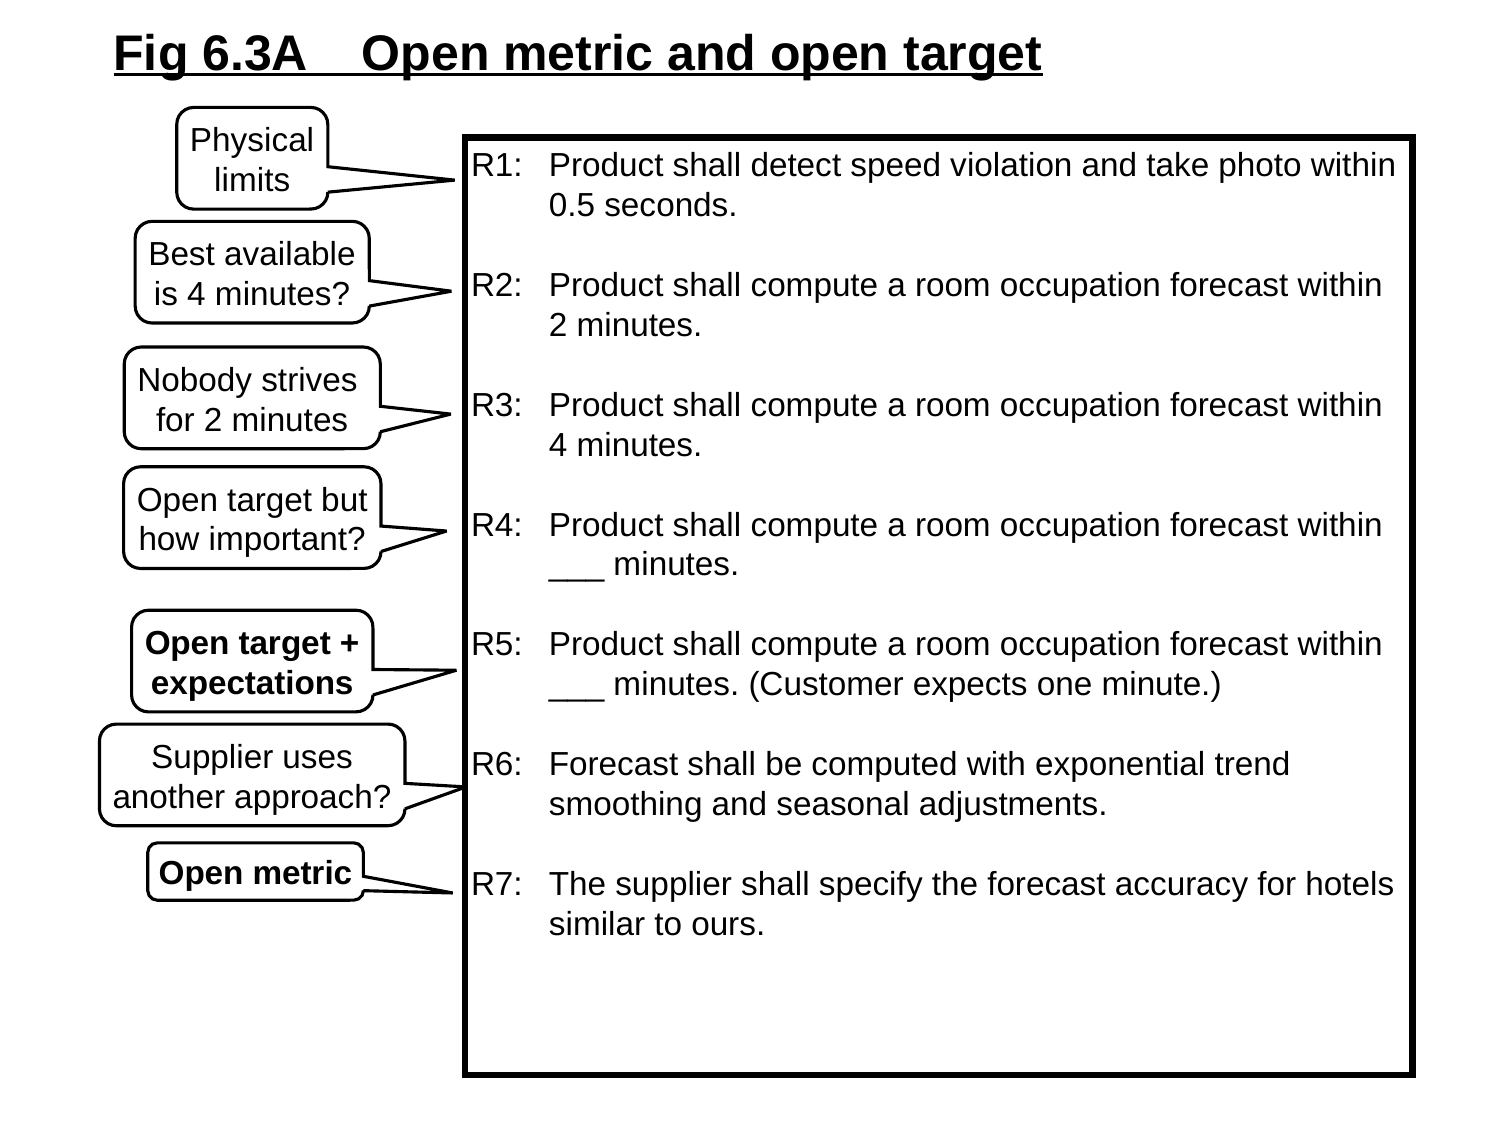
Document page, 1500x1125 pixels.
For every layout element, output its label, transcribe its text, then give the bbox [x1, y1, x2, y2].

text_box Open target + expectations [131, 610, 457, 712]
text_box R1: Product shall detect speed violation and take photo within 0.5 seconds. R2: Product shall compute a room occupation forecast within 2 minutes. R3: Product shall compute a room occupation forecast within 4 minutes. R4: Product shall compute a room occupation forecast within ___ minutes. R5: Product shall compute a room occupation forecast within ___ minutes. (Customer expects one minute.) R6: Forecast shall be computed with exponential trend smoothing and seasonal adjustments. R7: The supplier shall specify the forecast accuracy for hotels similar to ours. [465, 137, 1413, 1075]
text_box Open target but how important? [123, 466, 447, 569]
text_box Open metric [147, 842, 453, 901]
text_box Fig 6.3A Open metric and open target [98, 12, 1125, 88]
text_box Best available is 4 minutes? [135, 221, 452, 324]
text_box Supplier uses another approach? [99, 724, 467, 826]
text_box Nobody strives for 2 minutes [124, 347, 451, 449]
text_box Physical limits [176, 107, 455, 210]
